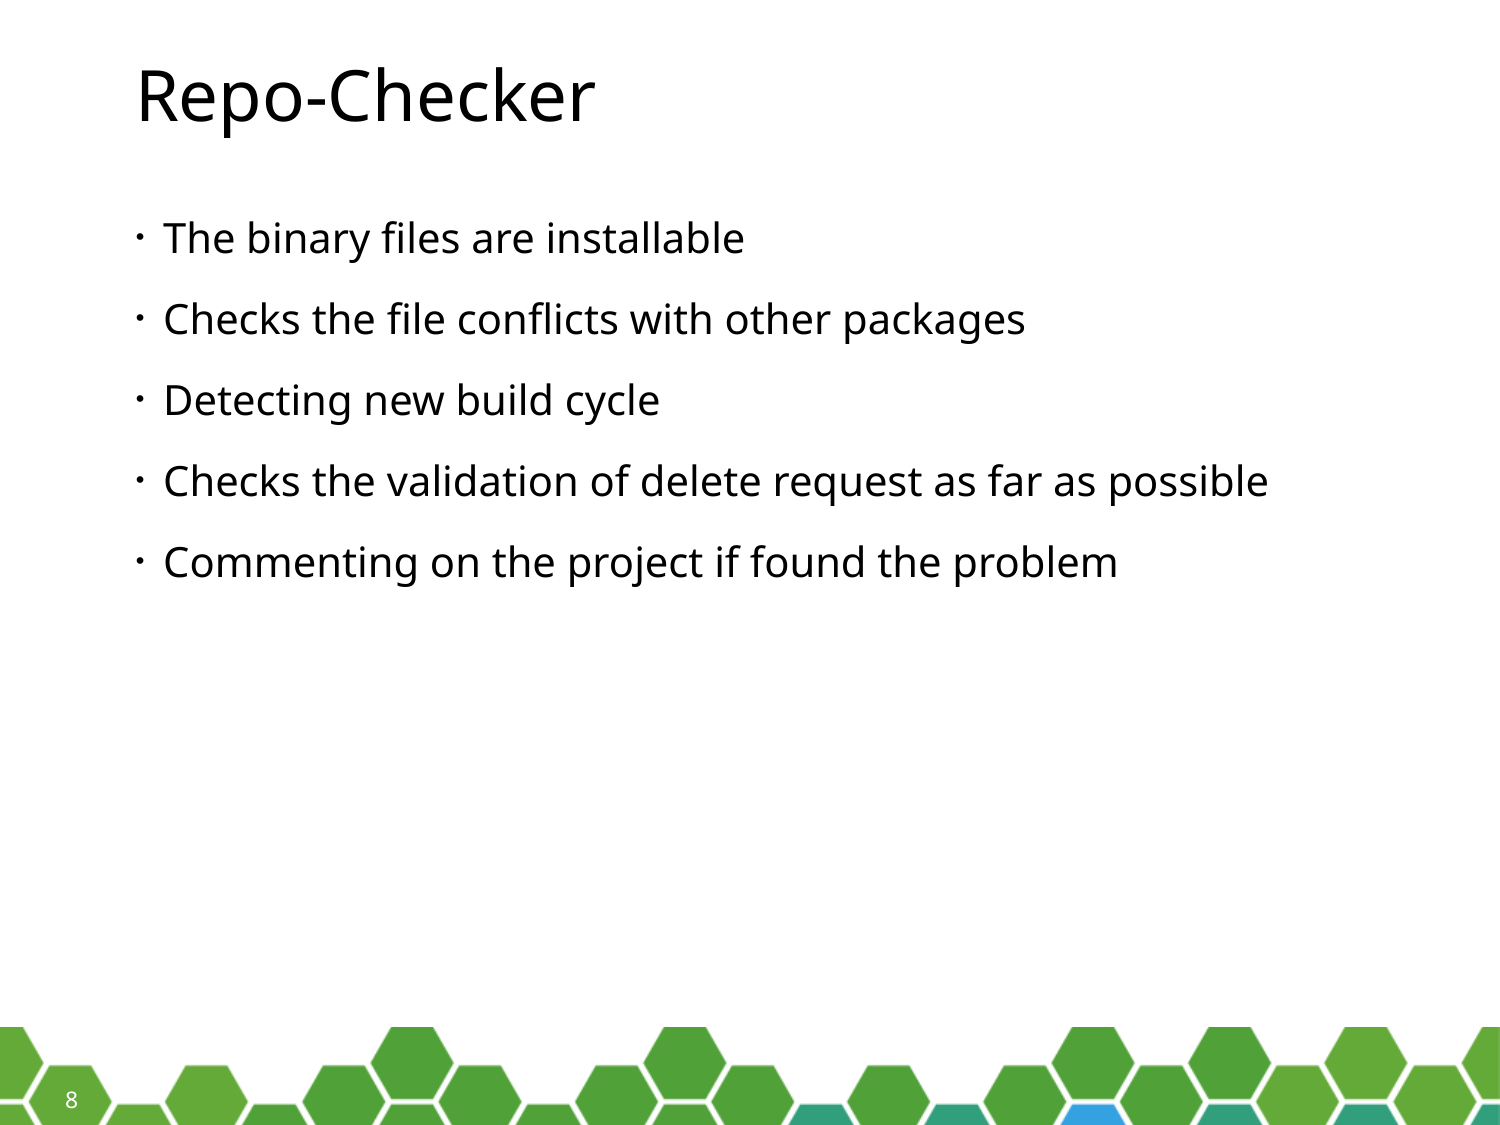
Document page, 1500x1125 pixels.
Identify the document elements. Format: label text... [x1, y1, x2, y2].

picture [0, 1027, 1500, 1125]
title Repo-Checker [135, 12, 1372, 175]
list The binary files are installable Checks the file conflicts with other packages Detecting new build cycle Checks the validation of delete request as far as possible Commenting on the project if found the problem [135, 208, 1372, 862]
